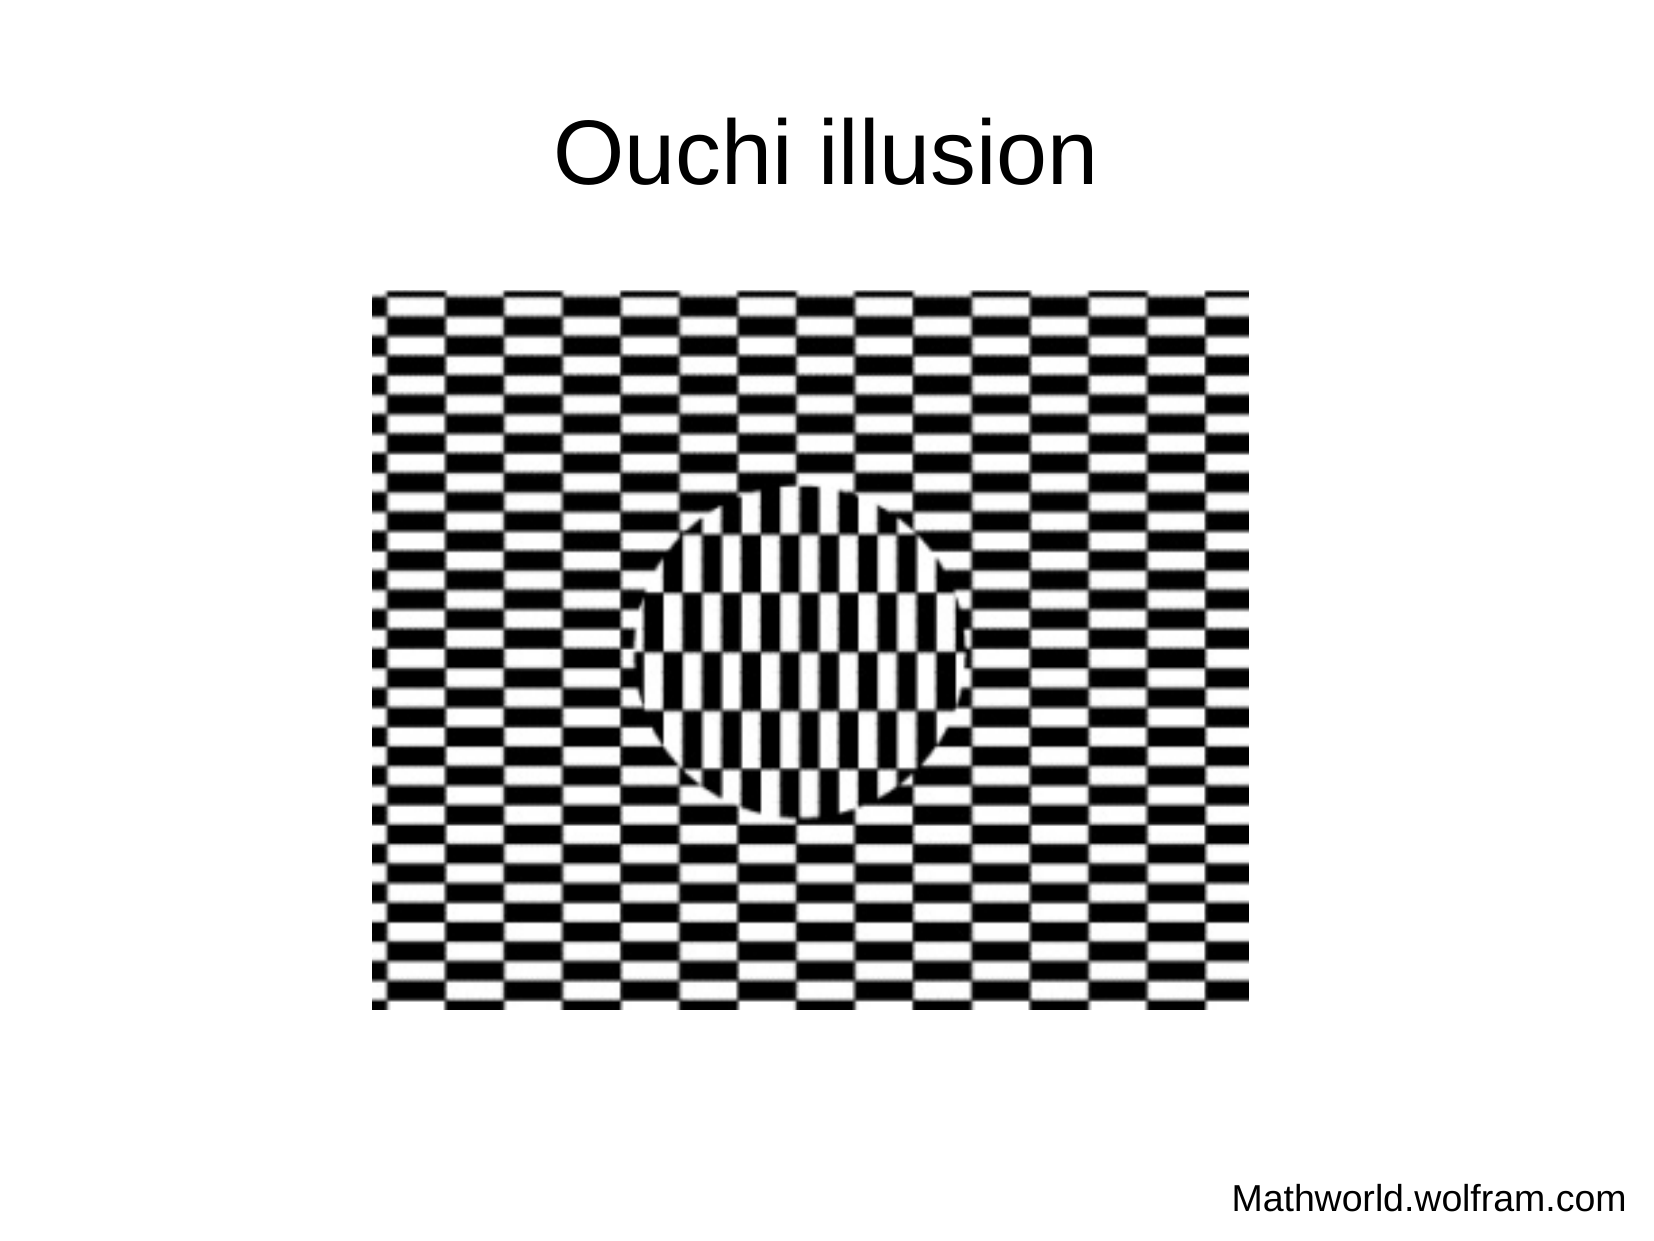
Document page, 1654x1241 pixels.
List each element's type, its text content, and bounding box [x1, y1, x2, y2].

title Ouchi illusion [82, 49, 1571, 257]
text_box Mathworld.wolfram.com [1216, 1170, 1642, 1227]
picture [372, 290, 1249, 1010]
